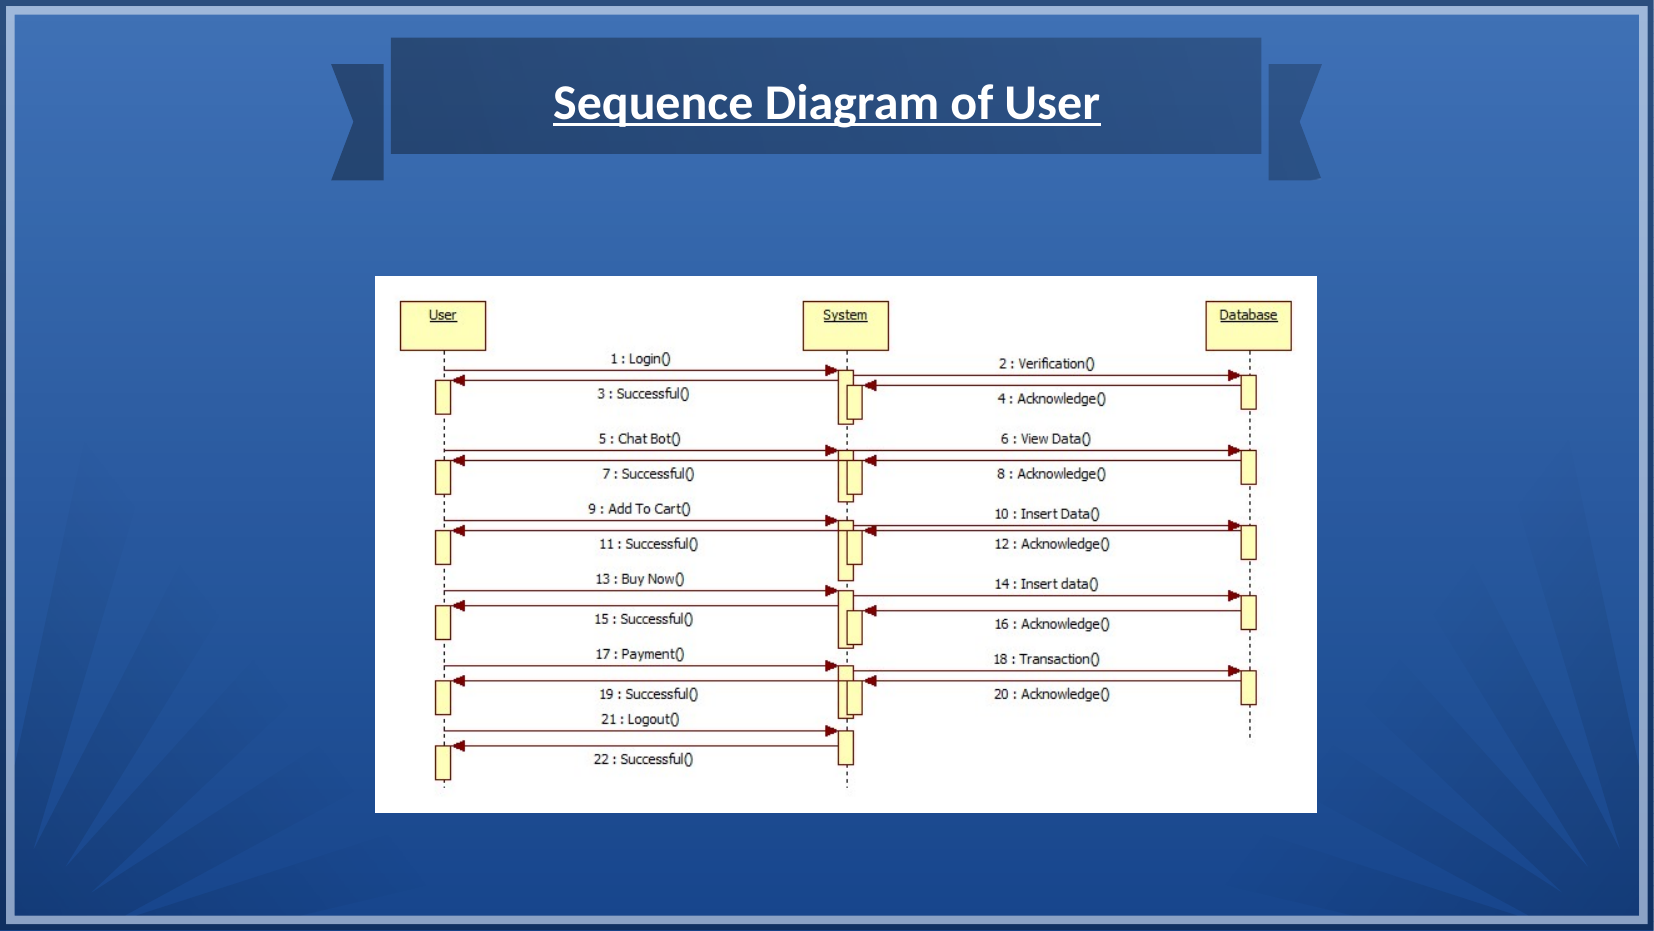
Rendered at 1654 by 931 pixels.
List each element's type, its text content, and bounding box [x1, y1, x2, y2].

title Sequence Diagram of User [389, 35, 1264, 154]
picture [375, 276, 1317, 813]
